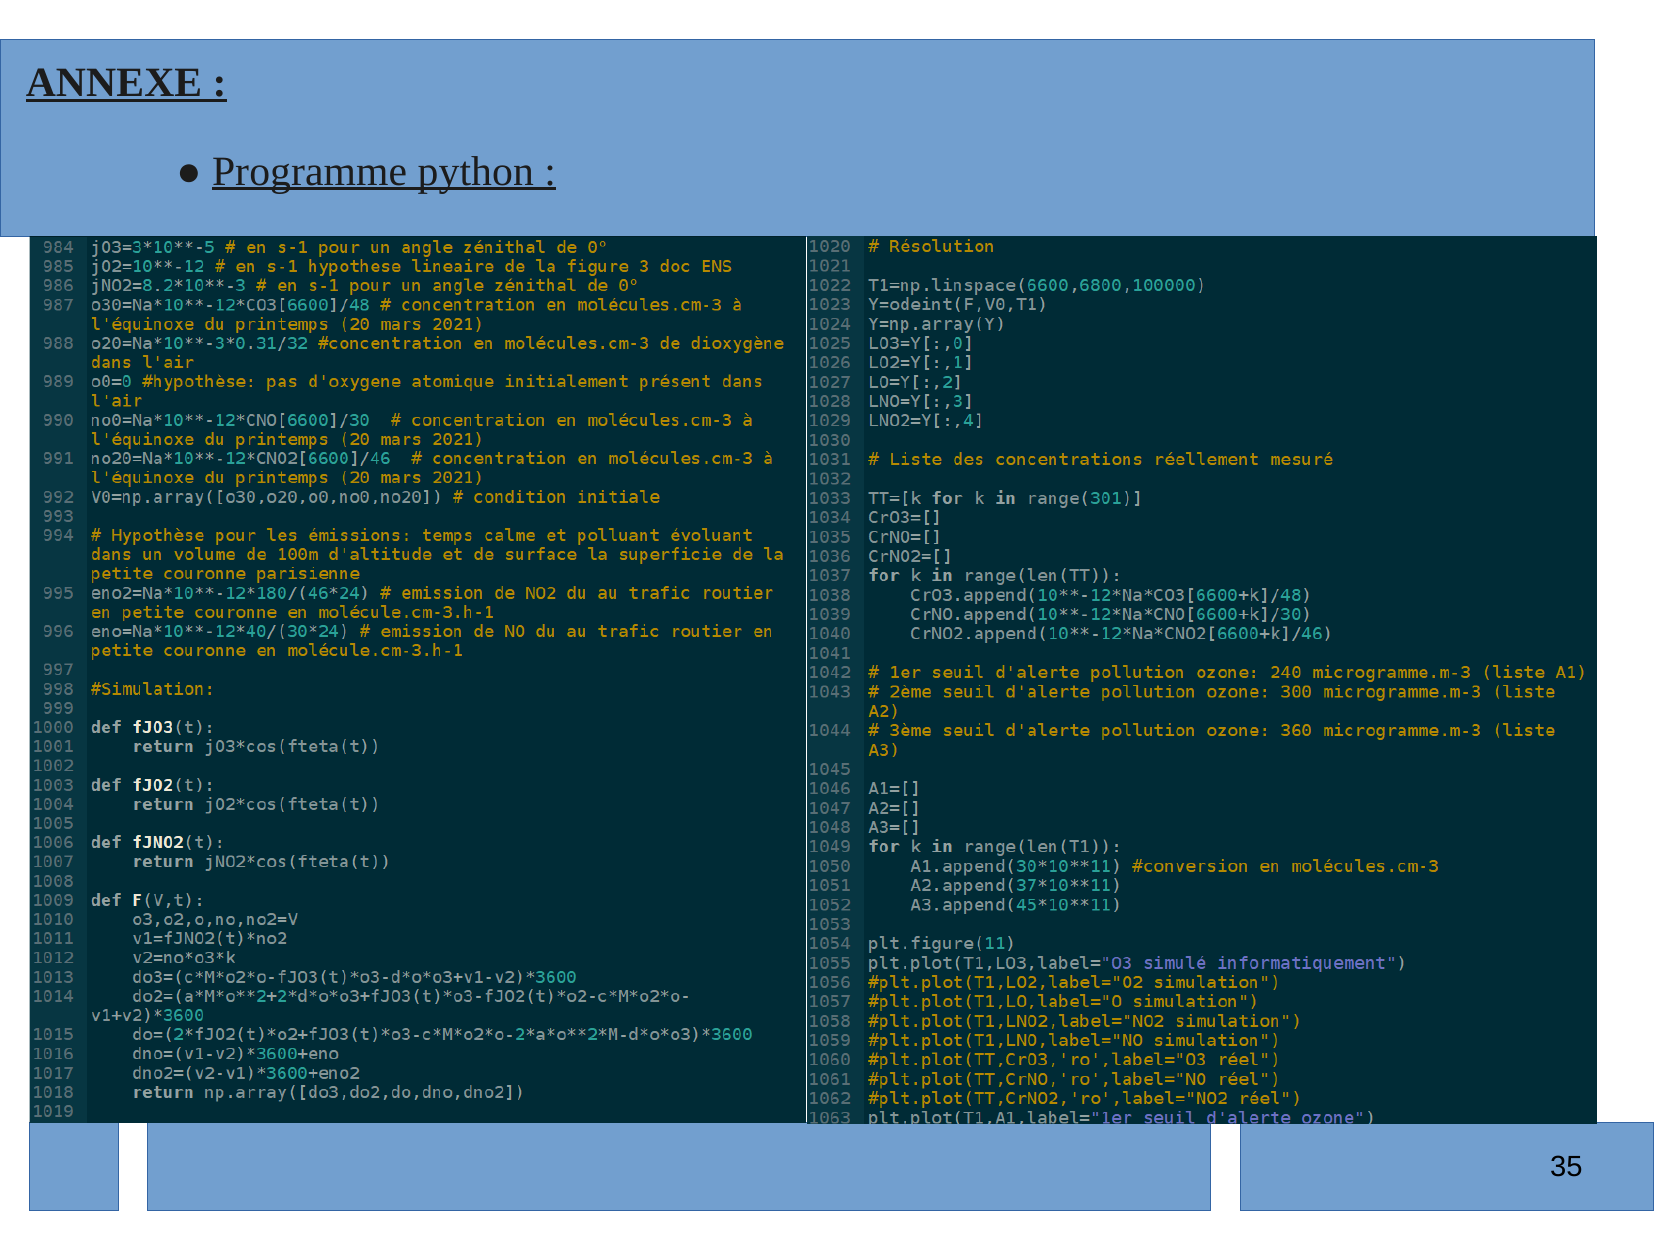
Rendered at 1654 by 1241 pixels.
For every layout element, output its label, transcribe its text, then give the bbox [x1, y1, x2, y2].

picture [381, 322, 390, 329]
picture [1082, 841, 1086, 851]
picture [155, 780, 162, 790]
picture [1292, 864, 1300, 871]
picture [449, 456, 460, 463]
picture [987, 1016, 991, 1026]
picture [981, 883, 992, 890]
picture [1040, 1117, 1046, 1124]
picture [526, 588, 539, 598]
picture [154, 552, 160, 559]
picture [692, 302, 700, 310]
picture [985, 573, 992, 580]
picture [743, 379, 750, 386]
picture [760, 341, 770, 348]
picture [1408, 864, 1417, 871]
picture [578, 533, 585, 544]
picture [1176, 628, 1188, 638]
picture [295, 437, 316, 448]
picture [1003, 592, 1013, 600]
picture [578, 302, 586, 310]
picture [340, 494, 345, 502]
picture [267, 437, 274, 444]
picture [982, 902, 992, 910]
picture [327, 1070, 336, 1078]
picture [433, 644, 439, 655]
picture [481, 456, 491, 463]
picture [97, 836, 105, 847]
picture [443, 283, 450, 290]
picture [412, 283, 419, 290]
picture [1197, 1093, 1210, 1103]
picture [205, 375, 212, 386]
picture [97, 378, 104, 385]
picture [1046, 457, 1055, 464]
picture [1342, 960, 1353, 968]
picture [1165, 609, 1169, 619]
picture [912, 840, 917, 851]
picture [1008, 1113, 1014, 1124]
picture [1123, 1035, 1136, 1045]
picture [238, 1068, 242, 1078]
picture [912, 492, 917, 503]
picture [180, 648, 186, 655]
picture [901, 321, 906, 332]
picture [1234, 689, 1246, 697]
picture [975, 612, 980, 623]
picture [977, 1113, 982, 1124]
picture [1093, 880, 1097, 890]
picture [143, 453, 152, 463]
picture [143, 588, 152, 598]
picture [505, 626, 509, 636]
picture [880, 415, 892, 425]
picture [481, 341, 491, 348]
picture [378, 379, 388, 386]
picture [123, 686, 135, 694]
picture [1408, 728, 1427, 735]
picture [123, 494, 129, 502]
picture [932, 302, 939, 309]
picture [1165, 960, 1177, 968]
picture [590, 341, 596, 348]
picture [1133, 1016, 1147, 1026]
picture [356, 472, 362, 481]
picture [987, 1035, 991, 1045]
picture [1245, 1038, 1256, 1045]
picture [92, 456, 98, 463]
picture [216, 437, 222, 444]
picture [1224, 670, 1235, 677]
picture [133, 415, 141, 425]
picture [987, 977, 991, 987]
picture [1114, 493, 1118, 503]
picture [888, 532, 903, 542]
picture [931, 609, 936, 619]
picture [176, 453, 180, 463]
picture [154, 837, 172, 847]
picture [975, 592, 980, 603]
picture [476, 972, 480, 982]
picture [154, 437, 160, 444]
picture [1450, 728, 1459, 735]
picture [547, 283, 553, 290]
picture [164, 529, 171, 540]
picture [466, 434, 470, 444]
picture [466, 472, 470, 482]
picture [1208, 1112, 1215, 1124]
picture [869, 1115, 875, 1124]
picture [449, 341, 460, 348]
picture [377, 341, 388, 348]
picture [143, 1051, 150, 1058]
picture [938, 609, 945, 619]
picture [490, 494, 502, 502]
picture [99, 590, 107, 598]
picture [547, 629, 553, 636]
picture [443, 1029, 452, 1039]
picture [285, 283, 295, 290]
picture [315, 533, 328, 540]
picture [264, 648, 274, 655]
picture [356, 434, 362, 442]
picture [312, 1086, 316, 1097]
picture [247, 917, 253, 924]
picture [356, 494, 362, 502]
picture [381, 494, 388, 502]
picture [185, 933, 198, 943]
picture [102, 280, 114, 290]
picture [1046, 573, 1054, 580]
picture [366, 283, 373, 289]
picture [872, 706, 877, 714]
picture [702, 418, 710, 425]
picture [295, 322, 316, 332]
picture [510, 626, 518, 636]
picture [960, 728, 966, 735]
picture [521, 302, 533, 310]
picture [211, 648, 222, 655]
picture [340, 571, 346, 578]
picture [1272, 627, 1276, 638]
picture [309, 552, 317, 559]
picture [908, 689, 920, 697]
picture [640, 379, 647, 390]
picture [687, 629, 693, 636]
picture [1017, 1016, 1029, 1026]
picture [205, 972, 214, 982]
picture [1398, 670, 1417, 677]
picture [1251, 589, 1255, 600]
picture [760, 629, 770, 636]
picture [1313, 670, 1322, 677]
picture [392, 648, 400, 655]
picture [1104, 1113, 1109, 1124]
picture [1093, 861, 1097, 871]
picture [609, 456, 617, 463]
picture [164, 955, 171, 962]
picture [1234, 864, 1241, 871]
picture [315, 494, 321, 501]
picture [1236, 457, 1246, 464]
picture [310, 375, 316, 386]
text_box ● Programme python : [176, 147, 1566, 283]
picture [1198, 670, 1205, 677]
picture [1269, 960, 1279, 968]
picture [316, 1051, 326, 1058]
picture [1324, 728, 1332, 735]
picture [532, 418, 538, 425]
picture [904, 298, 908, 309]
picture [516, 552, 522, 559]
picture [1450, 689, 1459, 697]
picture [1003, 612, 1013, 619]
picture [931, 628, 945, 638]
picture [166, 415, 170, 425]
picture [143, 1070, 150, 1078]
picture [976, 492, 980, 503]
picture [227, 952, 232, 962]
picture [428, 418, 435, 425]
picture [319, 610, 332, 617]
picture [1266, 1018, 1276, 1026]
picture [1224, 999, 1235, 1006]
picture [1156, 980, 1162, 987]
picture [872, 803, 877, 811]
picture [911, 1115, 917, 1124]
picture [154, 375, 160, 386]
picture [896, 551, 903, 561]
picture [516, 379, 522, 386]
picture [1251, 608, 1255, 619]
picture [145, 933, 149, 943]
picture [226, 648, 233, 655]
picture [1559, 667, 1564, 675]
picture [133, 338, 137, 348]
picture [552, 456, 564, 463]
picture [513, 283, 522, 290]
picture [97, 894, 104, 905]
picture [1118, 457, 1129, 464]
picture [619, 341, 628, 348]
picture [164, 744, 171, 751]
picture [1171, 609, 1177, 619]
picture [505, 341, 514, 348]
picture [377, 533, 388, 540]
picture [257, 415, 269, 425]
picture [1274, 1113, 1278, 1124]
picture [211, 571, 222, 578]
picture [466, 319, 470, 329]
picture [733, 533, 739, 540]
text_box 35 [1535, 1142, 1625, 1218]
picture [1215, 457, 1226, 464]
picture [267, 475, 274, 482]
picture [166, 338, 170, 348]
picture [1363, 960, 1373, 968]
picture [269, 338, 273, 348]
picture [1154, 999, 1167, 1006]
picture [164, 802, 171, 809]
picture [1049, 1112, 1054, 1124]
picture [341, 341, 357, 348]
picture [133, 300, 141, 310]
picture [264, 453, 280, 463]
picture [190, 686, 202, 694]
picture [210, 991, 214, 1001]
picture [1230, 1117, 1236, 1124]
picture [1017, 1035, 1029, 1045]
picture [1046, 844, 1054, 851]
picture [912, 569, 917, 580]
picture [327, 571, 336, 578]
picture [588, 494, 595, 502]
picture [1234, 728, 1246, 735]
picture [1197, 1018, 1209, 1026]
picture [278, 1070, 285, 1078]
picture [242, 610, 249, 617]
picture [1123, 609, 1131, 619]
picture [888, 551, 894, 561]
picture [892, 667, 896, 677]
picture [418, 302, 429, 310]
picture [1040, 609, 1044, 619]
picture [216, 856, 228, 866]
picture [1176, 980, 1188, 987]
picture [998, 938, 1002, 948]
picture [640, 552, 647, 563]
picture [723, 456, 731, 463]
picture [423, 610, 431, 617]
picture [112, 360, 119, 367]
picture [1228, 960, 1235, 968]
picture [440, 379, 452, 386]
picture [97, 721, 105, 732]
picture [1181, 728, 1193, 735]
picture [216, 552, 224, 559]
picture [578, 590, 584, 598]
picture [409, 590, 421, 598]
text_box ANNEXE : [25, 59, 1001, 153]
picture [1303, 1115, 1311, 1124]
picture [1324, 689, 1332, 697]
picture [516, 533, 524, 540]
picture [552, 494, 564, 502]
picture [624, 991, 628, 1001]
picture [1160, 864, 1167, 871]
picture [1123, 590, 1131, 600]
picture [1028, 1074, 1041, 1084]
picture [640, 533, 646, 540]
picture [112, 552, 119, 559]
picture [154, 475, 160, 482]
picture [585, 379, 600, 386]
picture [554, 302, 564, 310]
picture [1026, 1093, 1041, 1103]
picture [257, 936, 264, 943]
picture [211, 610, 222, 617]
picture [1408, 689, 1427, 697]
picture [584, 456, 595, 463]
picture [975, 283, 980, 294]
picture [987, 996, 991, 1006]
picture [1271, 457, 1279, 464]
picture [381, 475, 390, 482]
picture [1093, 609, 1097, 619]
picture [296, 475, 316, 486]
picture [388, 629, 400, 636]
picture [1440, 670, 1448, 677]
picture [288, 648, 301, 655]
picture [155, 722, 161, 732]
picture [166, 626, 170, 636]
picture [29, 236, 86, 1123]
picture [1181, 689, 1193, 697]
picture [381, 437, 390, 444]
picture [1245, 980, 1256, 987]
picture [1133, 628, 1142, 638]
picture [1326, 1115, 1341, 1124]
picture [609, 1029, 617, 1039]
picture [1014, 631, 1024, 638]
picture [718, 590, 724, 598]
picture [135, 261, 139, 271]
picture [1176, 1038, 1188, 1045]
picture [807, 283, 863, 1124]
picture [872, 745, 877, 753]
picture [1123, 977, 1131, 987]
picture [907, 728, 920, 735]
picture [885, 396, 892, 406]
picture [133, 626, 137, 636]
picture [578, 629, 584, 636]
picture [588, 418, 601, 425]
picture [606, 379, 615, 386]
picture [935, 1115, 941, 1124]
picture [471, 590, 481, 598]
picture [216, 917, 222, 924]
picture [440, 533, 456, 544]
picture [449, 629, 460, 636]
picture [985, 844, 992, 851]
picture [689, 379, 698, 386]
picture [1012, 457, 1024, 464]
picture [216, 322, 222, 329]
picture [228, 453, 232, 463]
picture [451, 302, 460, 310]
picture [1167, 1115, 1172, 1124]
picture [98, 629, 107, 636]
picture [97, 779, 104, 790]
picture [164, 1090, 171, 1097]
picture [987, 938, 991, 948]
picture [1076, 1015, 1083, 1026]
picture [1186, 1074, 1205, 1084]
picture [1171, 670, 1182, 677]
picture [890, 321, 897, 329]
picture [226, 571, 233, 578]
picture [1177, 1115, 1184, 1124]
picture [924, 861, 928, 871]
